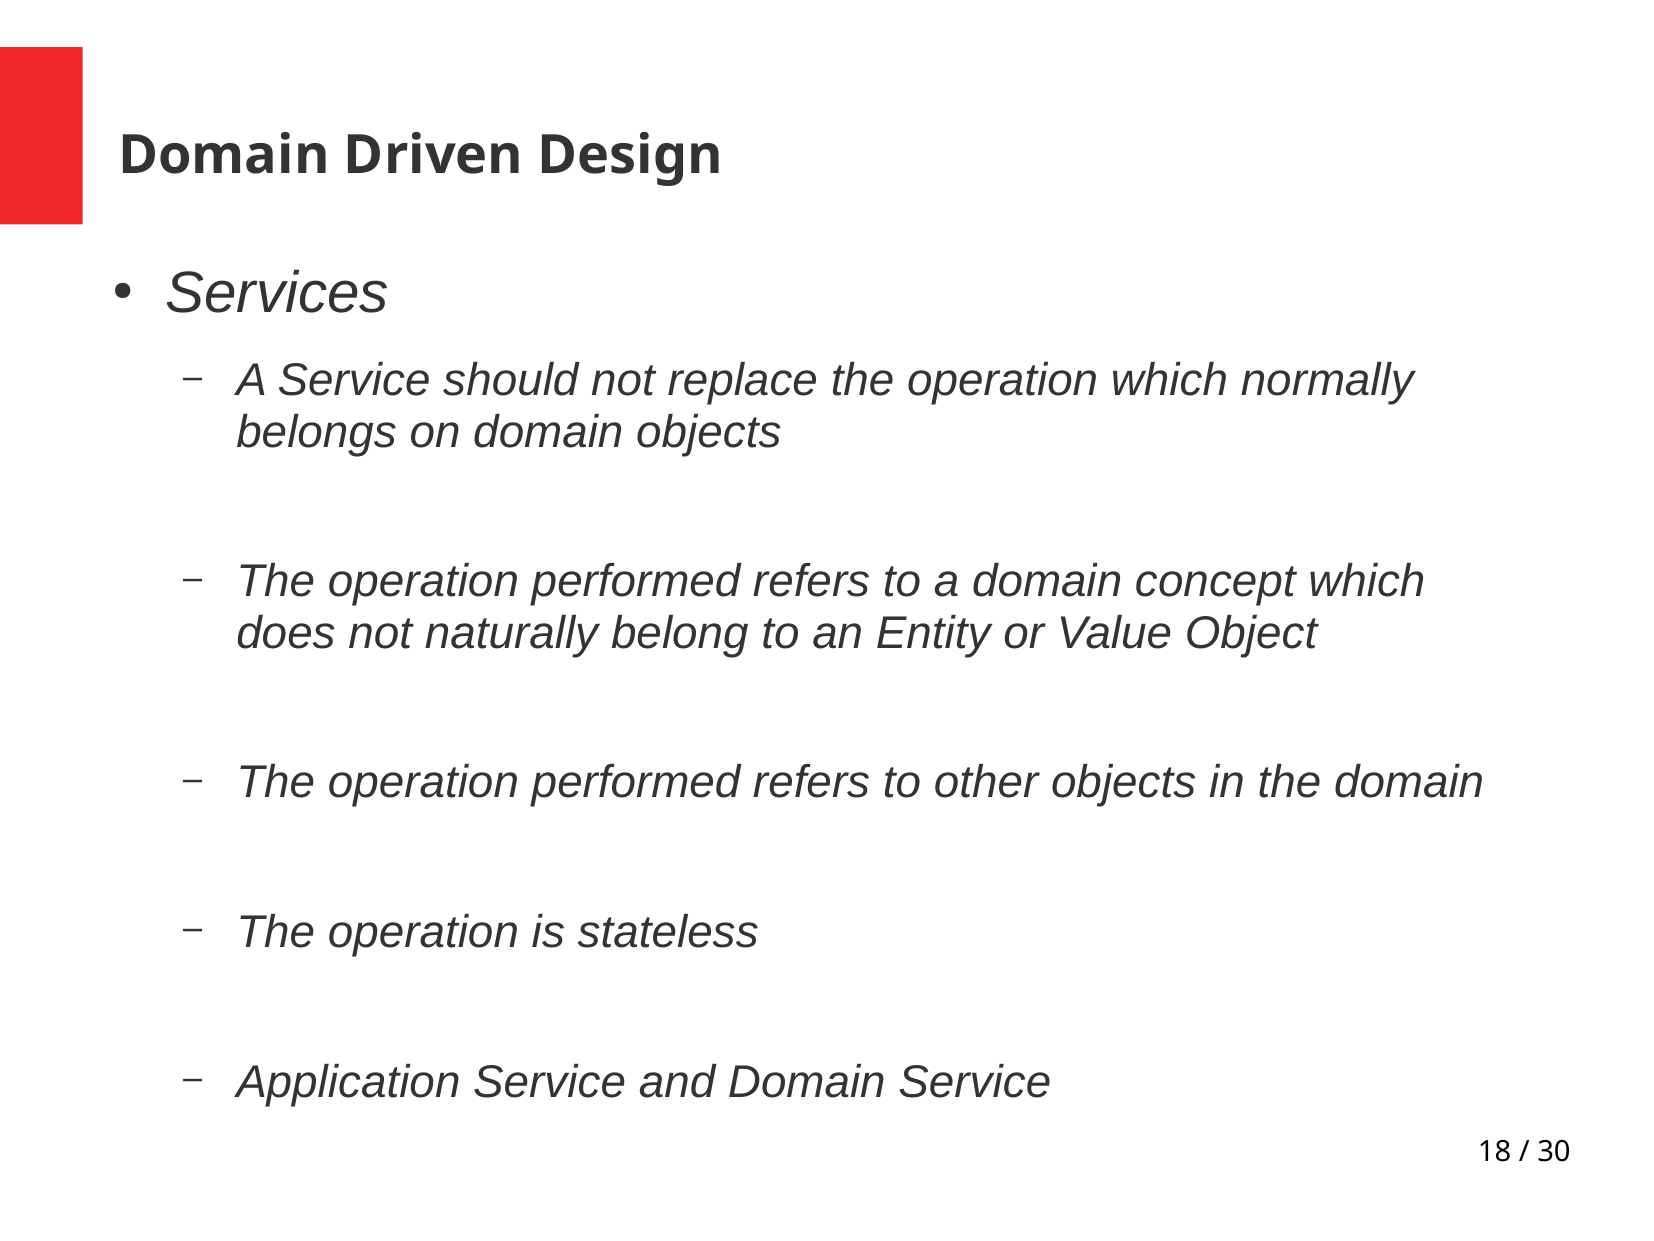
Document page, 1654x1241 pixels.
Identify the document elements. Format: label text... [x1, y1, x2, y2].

title Domain Driven Design [118, 49, 1571, 257]
list Services A Service should not replace the operation which normally belongs on domain objects The operation performed refers to a domain concept which does not naturally belong to an Entity or Value Object The operation performed refers to other objects in the domain The operation is stateless Application Service and Domain Service [94, 259, 1512, 980]
